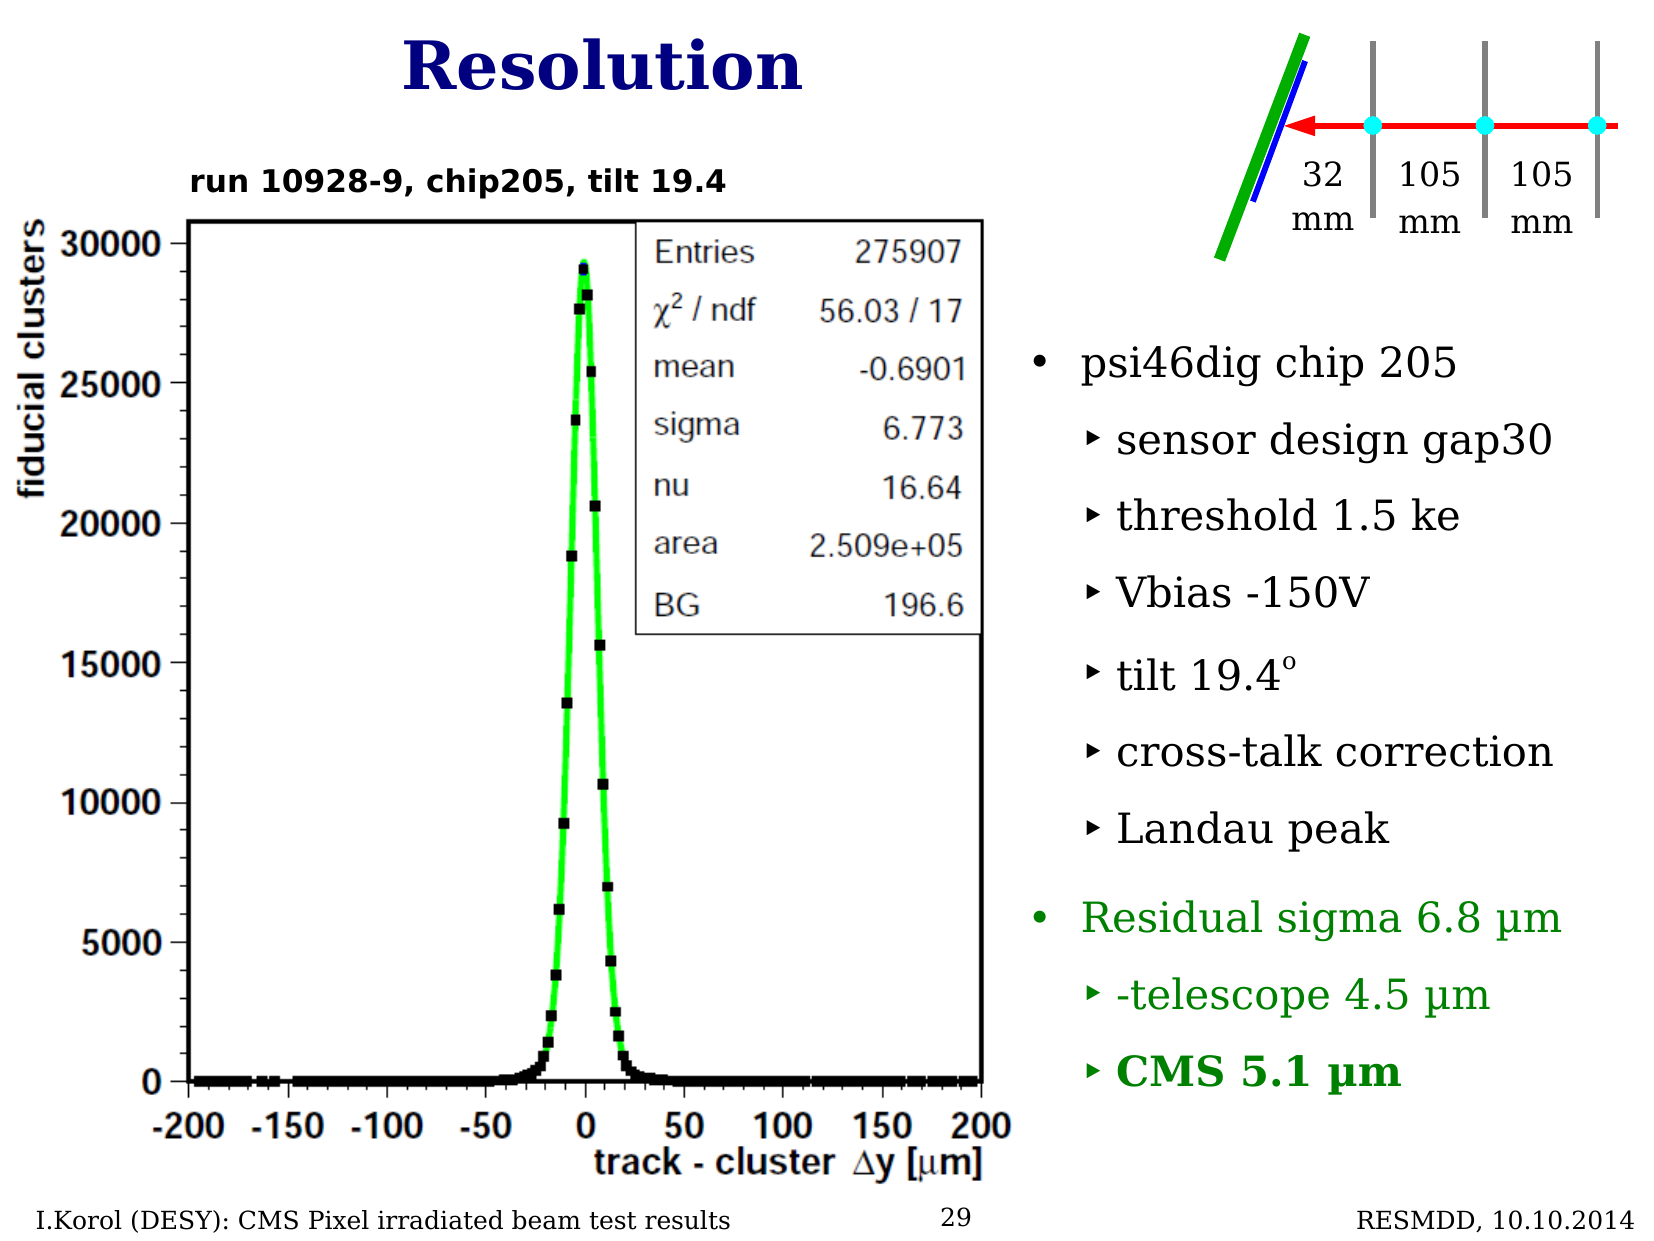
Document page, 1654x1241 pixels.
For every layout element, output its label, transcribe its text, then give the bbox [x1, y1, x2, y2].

text_box [1363, 116, 1383, 135]
picture [16, 185, 1020, 1195]
text_box 105 mm [1509, 147, 1574, 234]
text_box 105 mm [1397, 147, 1462, 234]
list psi46dig chip 205 sensor design gap30 threshold 1.5 ke Vbias -150V tilt 19.4o cross-talk correction Landau peak Residual sigma 6.8 µm -telescope 4.5 µm CMS 5.1 µm [1027, 327, 1633, 1086]
text_box 32 mm [1291, 151, 1355, 234]
title Resolution [0, 20, 1206, 112]
text_box run 10928-9, chip205, tilt 19.4 [189, 155, 728, 193]
text_box [1475, 116, 1495, 135]
text_box [1587, 116, 1607, 135]
